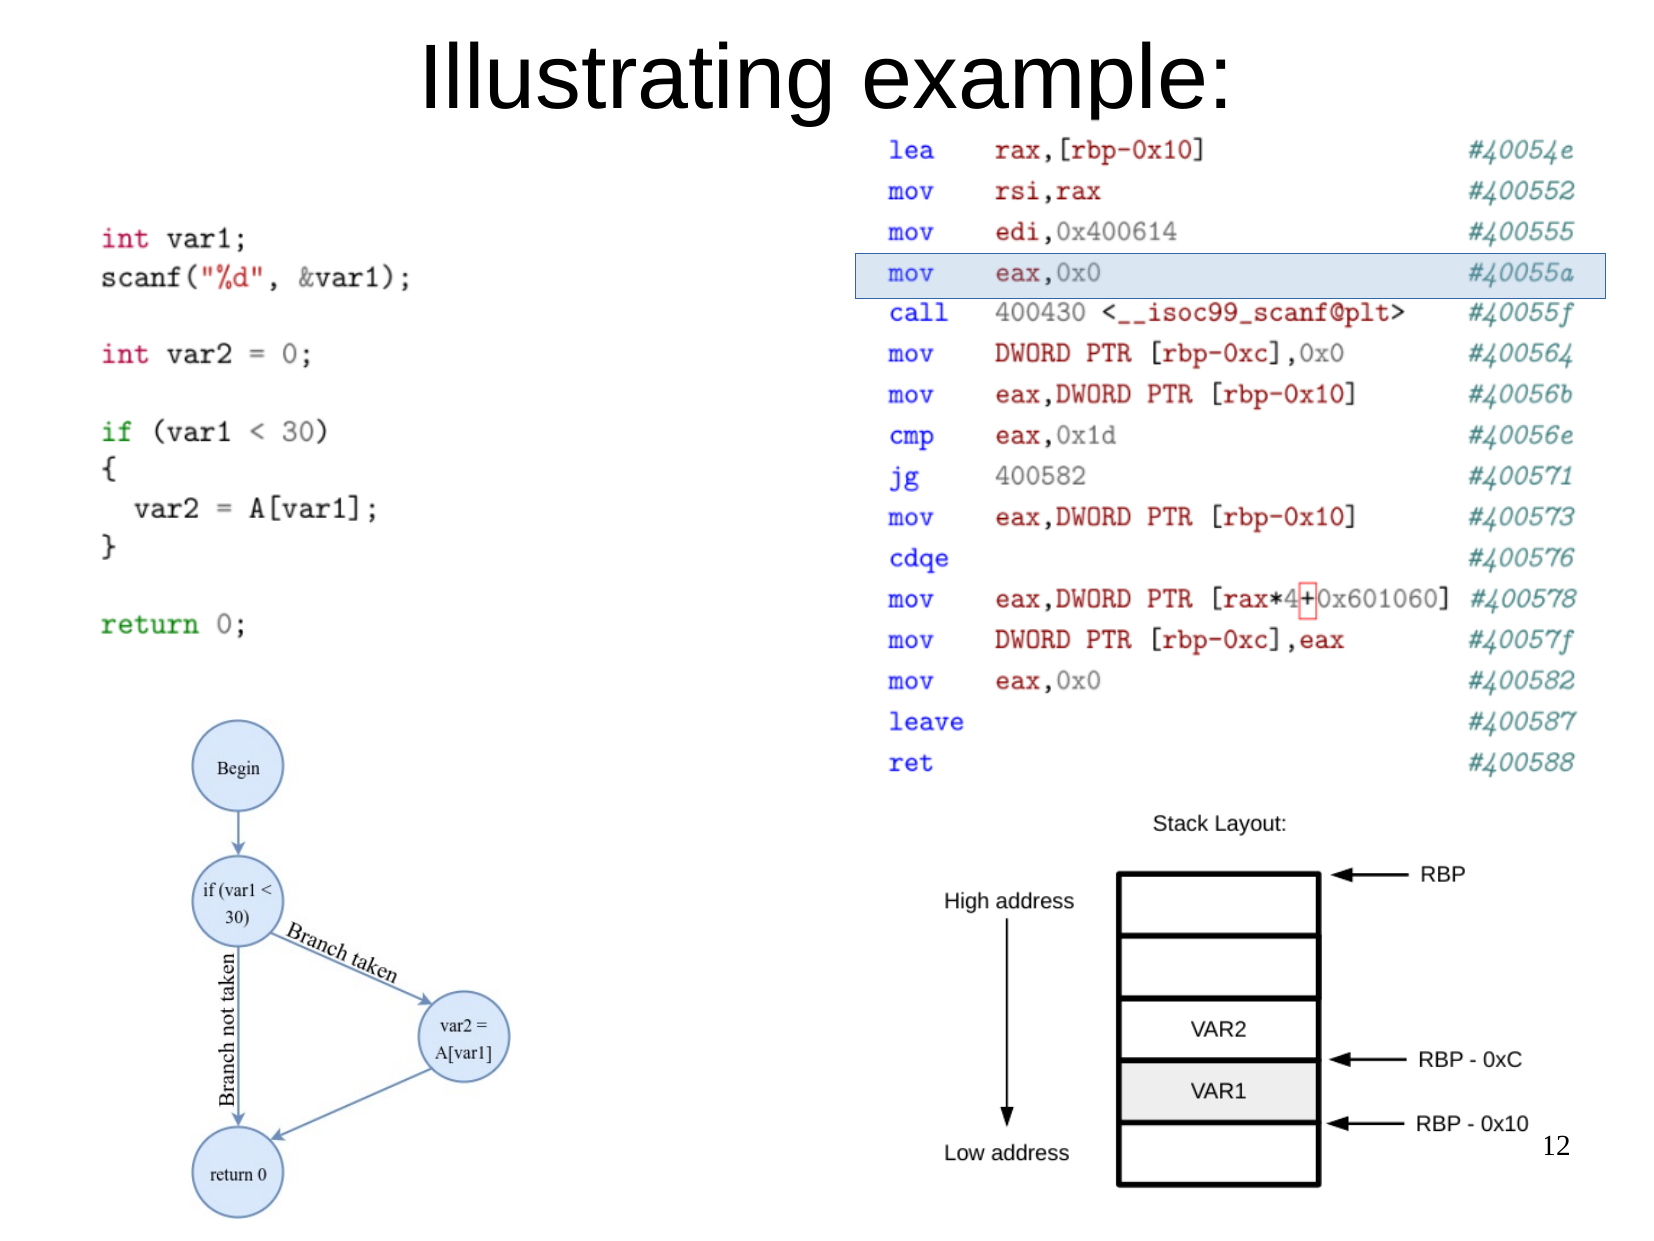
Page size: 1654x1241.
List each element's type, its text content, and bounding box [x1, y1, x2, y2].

title Illustrating example: [82, 0, 1571, 104]
text_box [855, 253, 1606, 299]
picture [0, 104, 1622, 1241]
